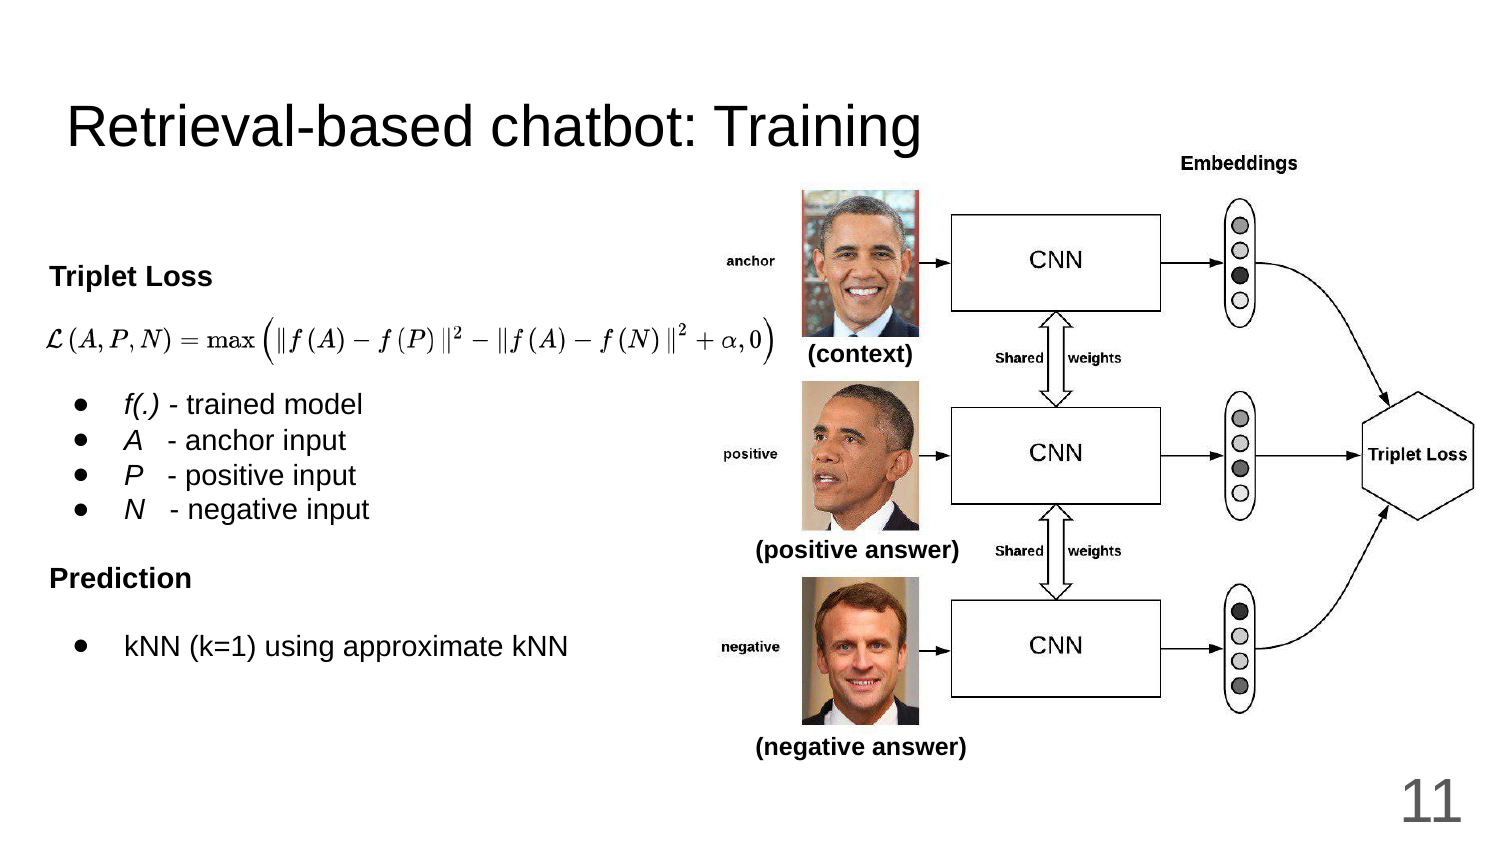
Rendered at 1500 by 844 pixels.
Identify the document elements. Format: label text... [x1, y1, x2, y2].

text_box (positive answer) [740, 518, 991, 584]
text_box (negative answer) [740, 715, 991, 767]
slide_number 11 [1371, 764, 1480, 830]
list Triplet Loss f(.) - trained model A - anchor input P - positive input N - negative input Prediction kNN (k=1) using approximate kNN [34, 241, 697, 724]
title Retrieval-based chatbot: Training [51, 72, 1449, 167]
picture [45, 130, 1487, 743]
text_box (context) [792, 322, 938, 388]
